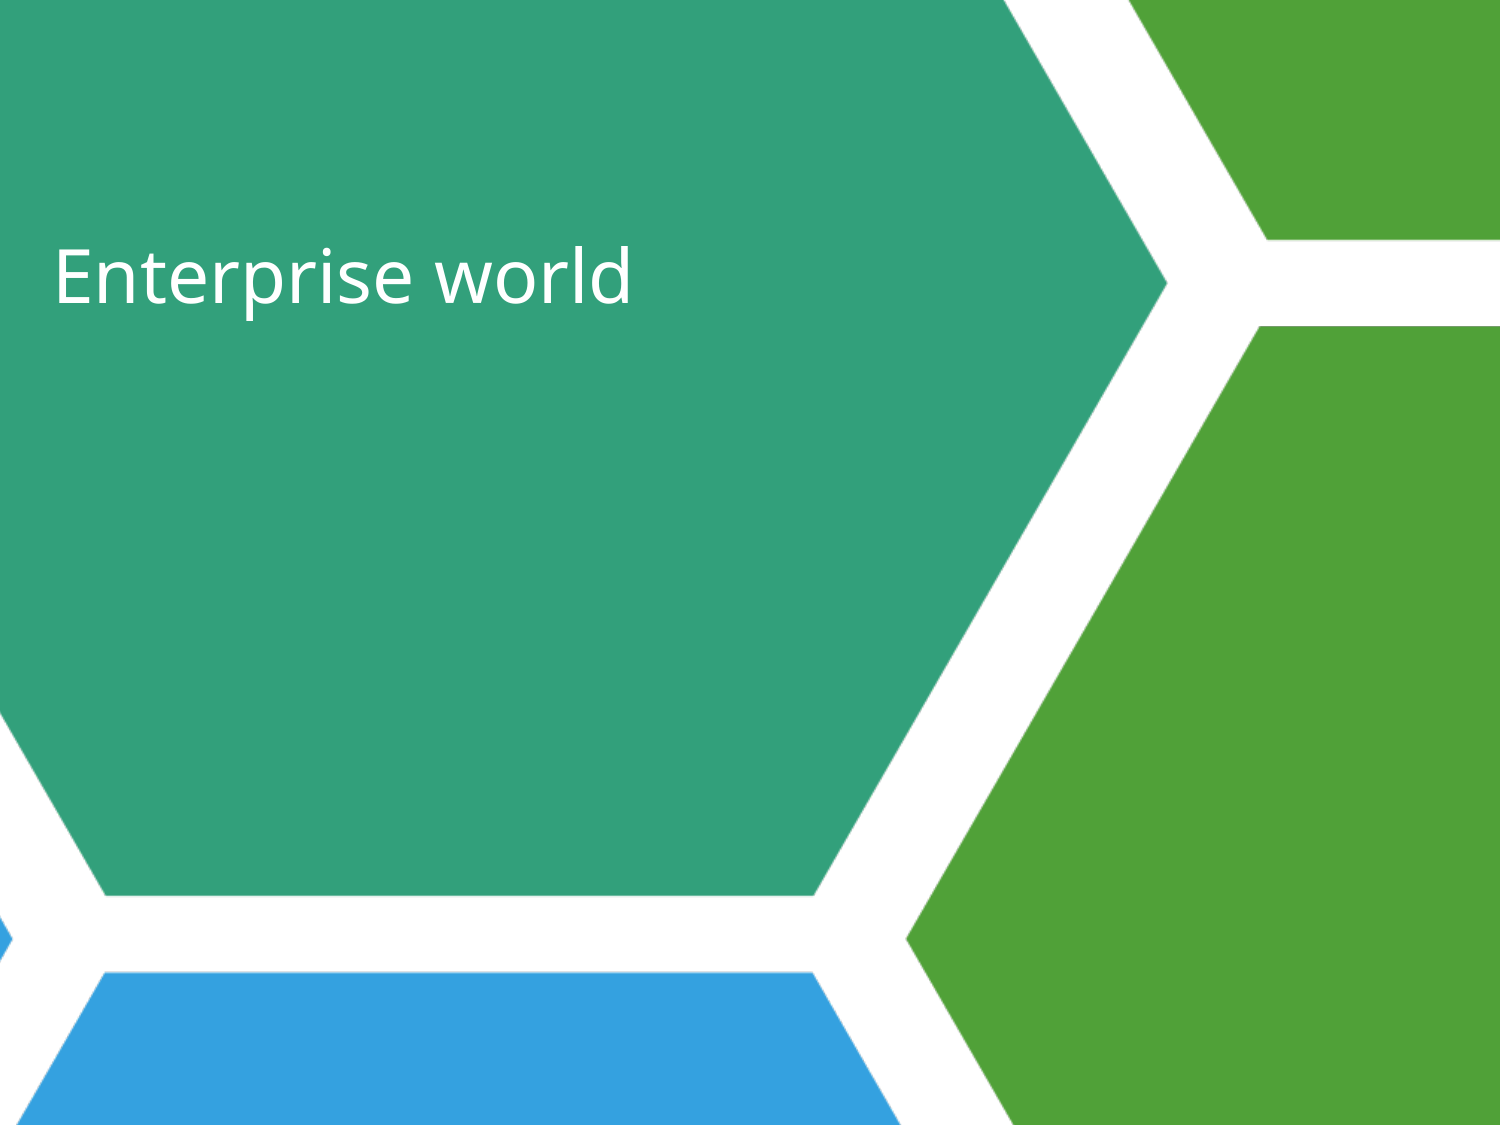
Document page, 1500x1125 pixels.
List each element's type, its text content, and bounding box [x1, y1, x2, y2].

picture [0, 0, 1500, 1125]
title Enterprise world [52, 147, 1099, 401]
